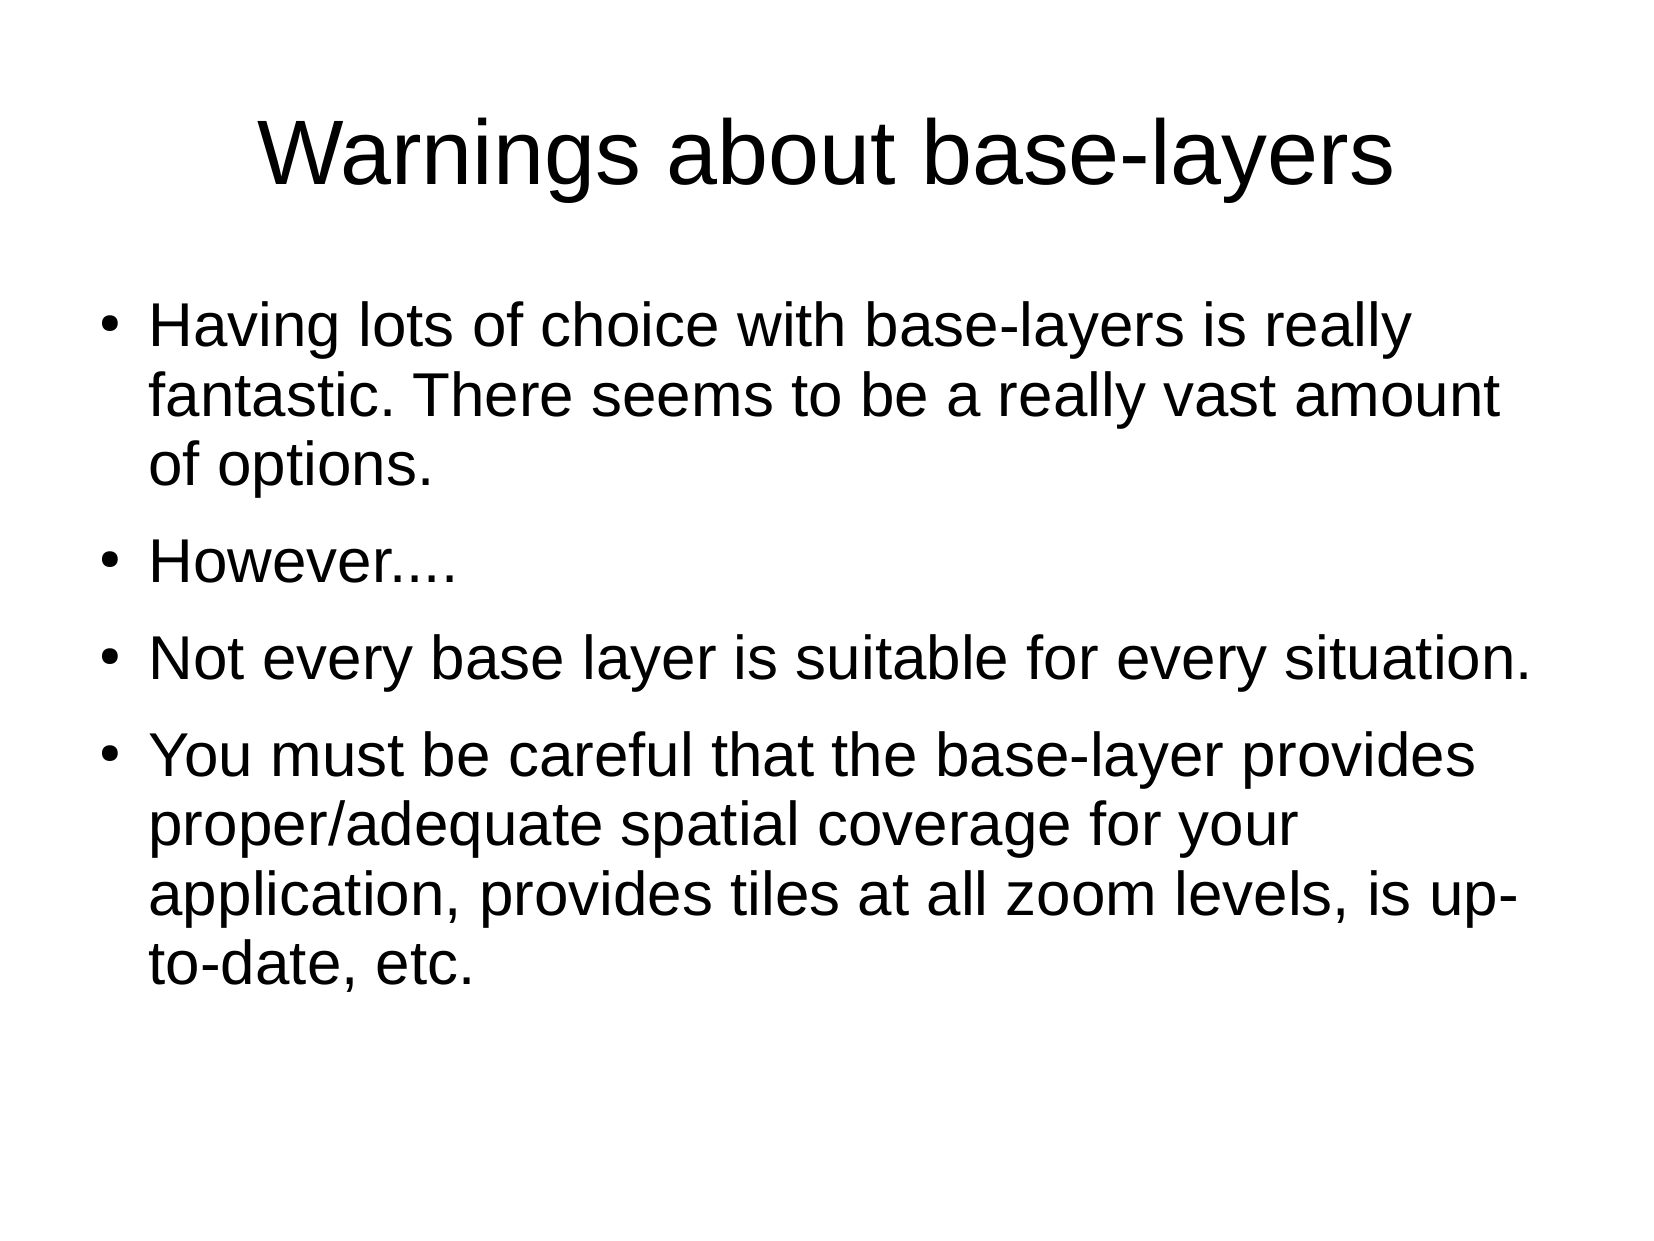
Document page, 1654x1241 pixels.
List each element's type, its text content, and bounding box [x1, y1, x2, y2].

list Having lots of choice with base-layers is really fantastic. There seems to be a really vast amount of options. However.... Not every base layer is suitable for every situation. You must be careful that the base-layer provides proper/adequate spatial coverage for your application, provides tiles at all zoom levels, is up-to-date, etc. [82, 290, 1571, 1010]
title Warnings about base-layers [82, 49, 1571, 257]
